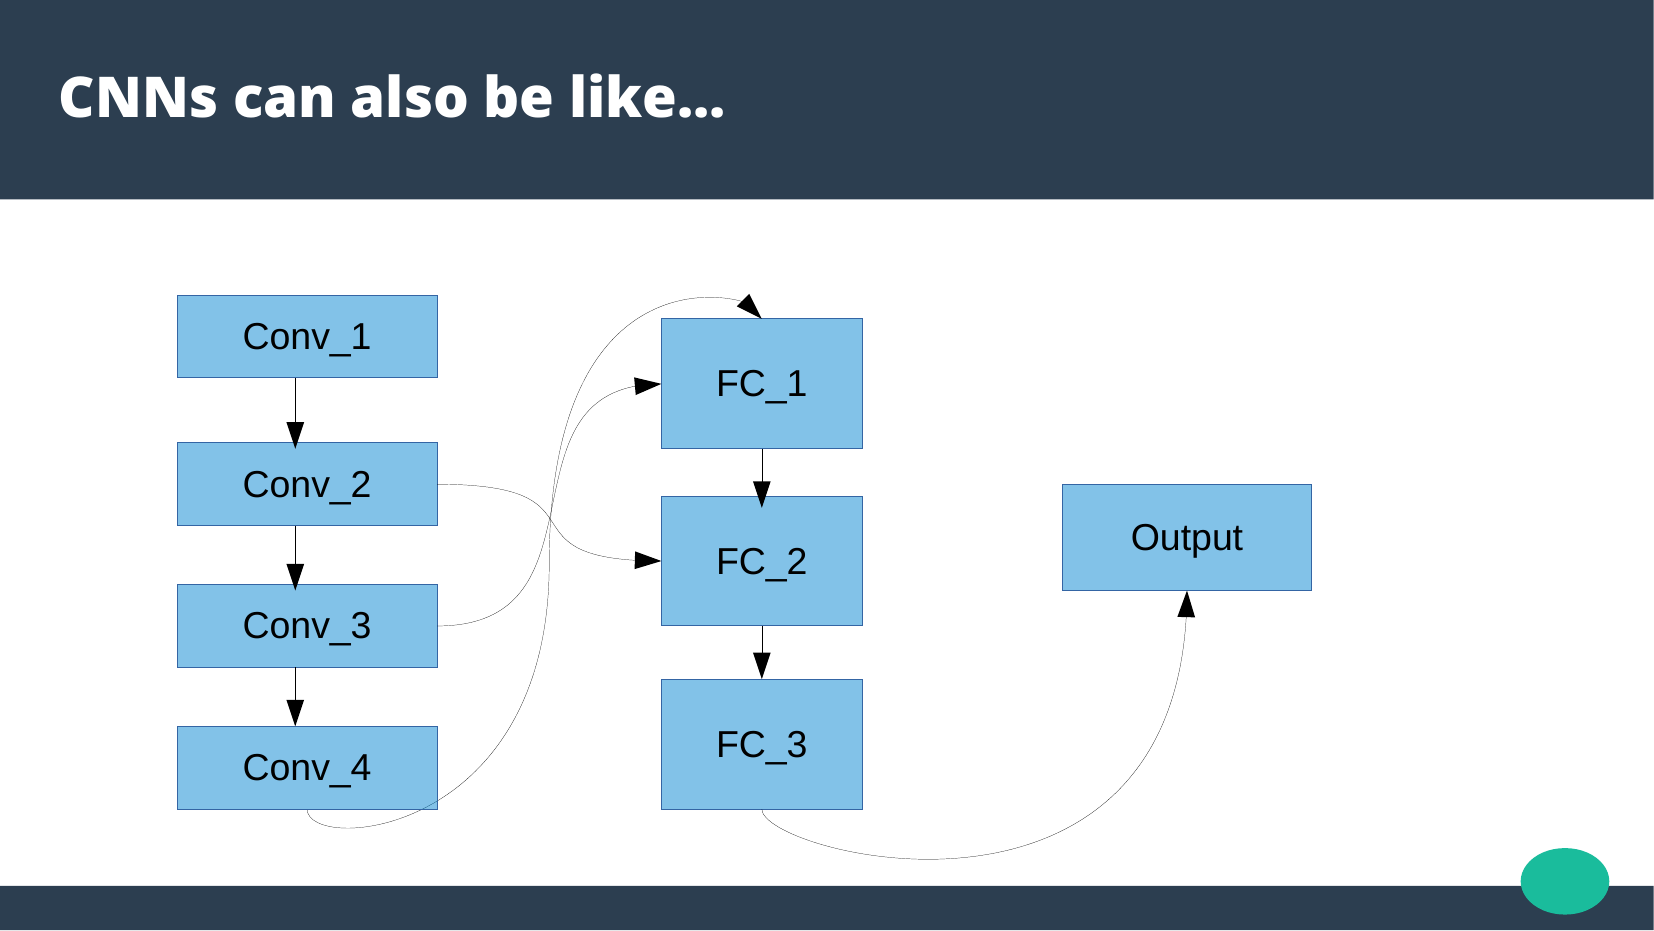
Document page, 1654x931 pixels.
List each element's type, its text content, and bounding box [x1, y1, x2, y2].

text_box Conv_2 [177, 442, 438, 526]
title CNNs can also be like... [59, 37, 1595, 155]
text_box Conv_4 [177, 726, 438, 810]
text_box FC_1 [661, 318, 863, 449]
text_box FC_3 [661, 679, 863, 810]
text_box Output [1062, 484, 1312, 591]
text_box Conv_3 [177, 584, 438, 668]
text_box FC_2 [661, 496, 863, 626]
text_box Conv_1 [177, 295, 438, 378]
